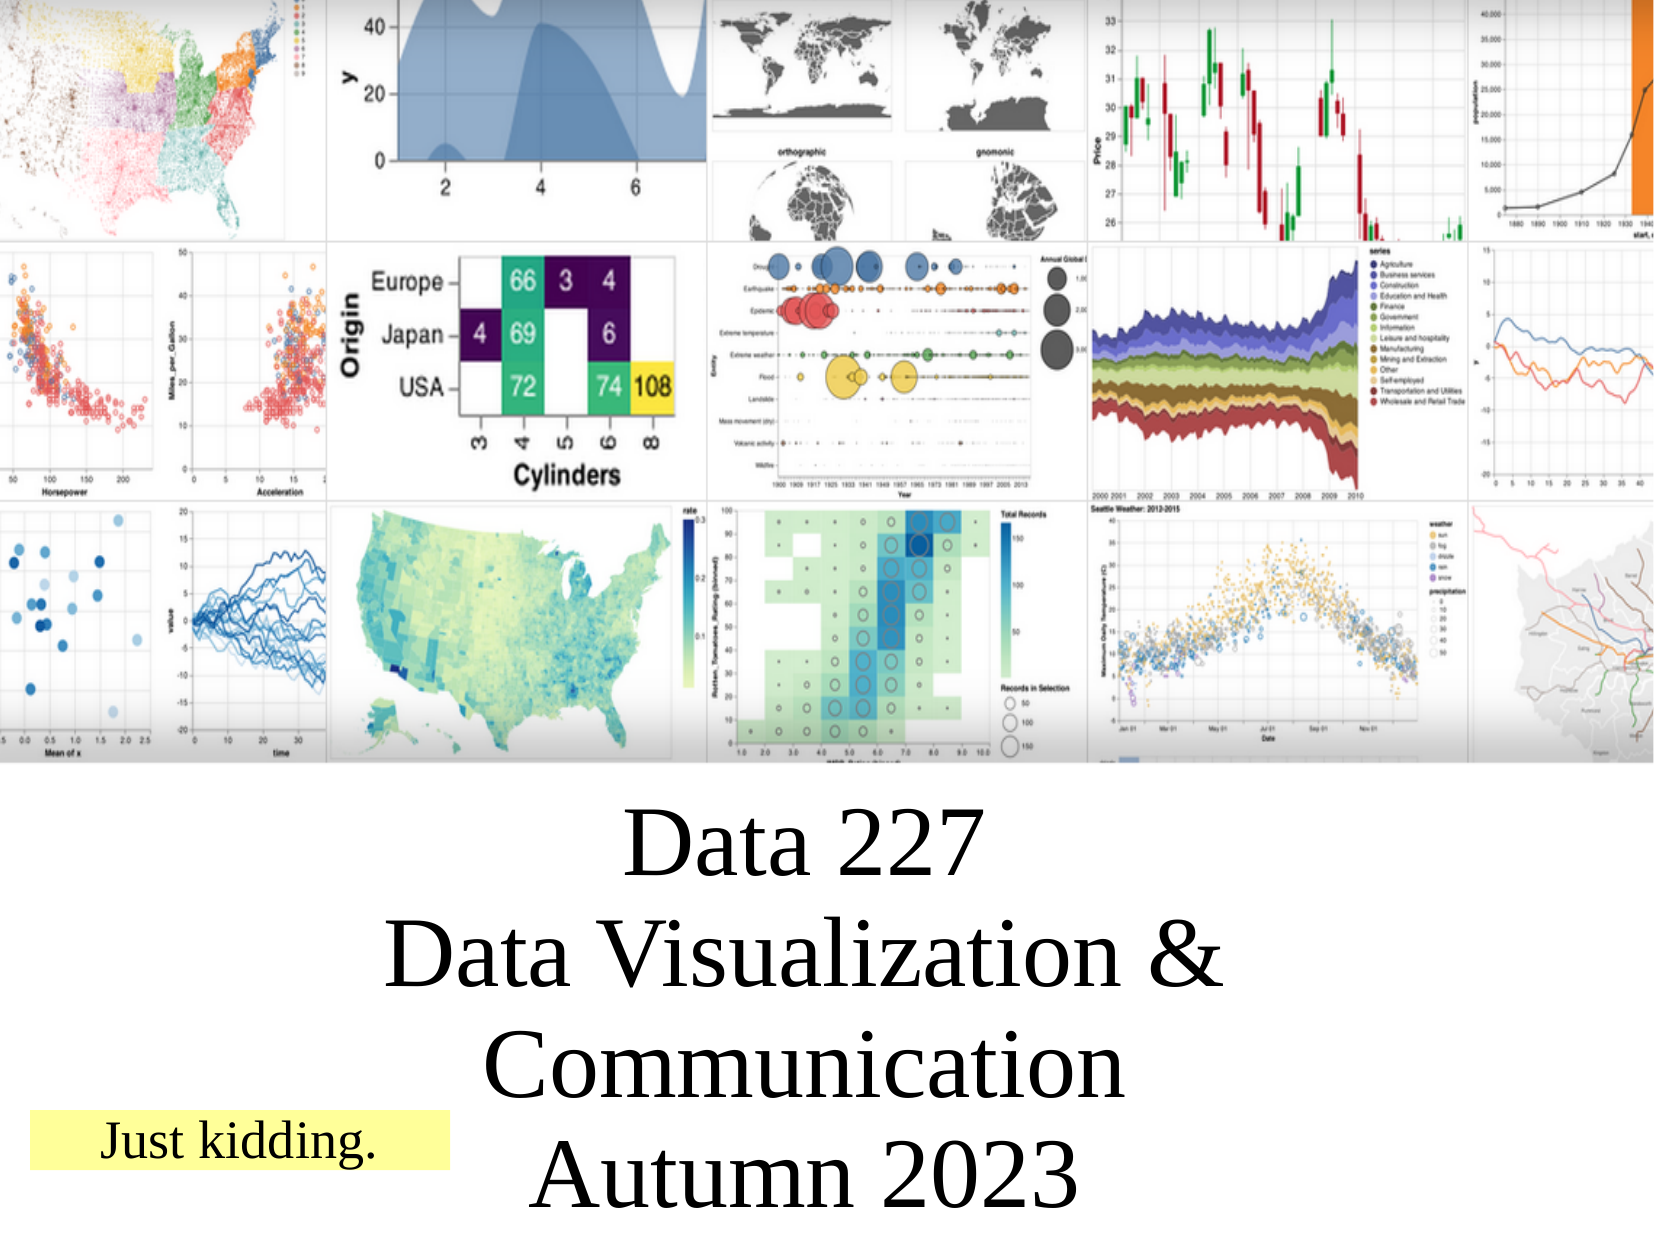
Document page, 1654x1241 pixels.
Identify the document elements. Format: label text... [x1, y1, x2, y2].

text_box Data 227 Data Visualization & Communication Autumn 2023 [60, 561, 1549, 1241]
list Just kidding. [30, 1110, 451, 1171]
picture [0, 0, 1654, 766]
